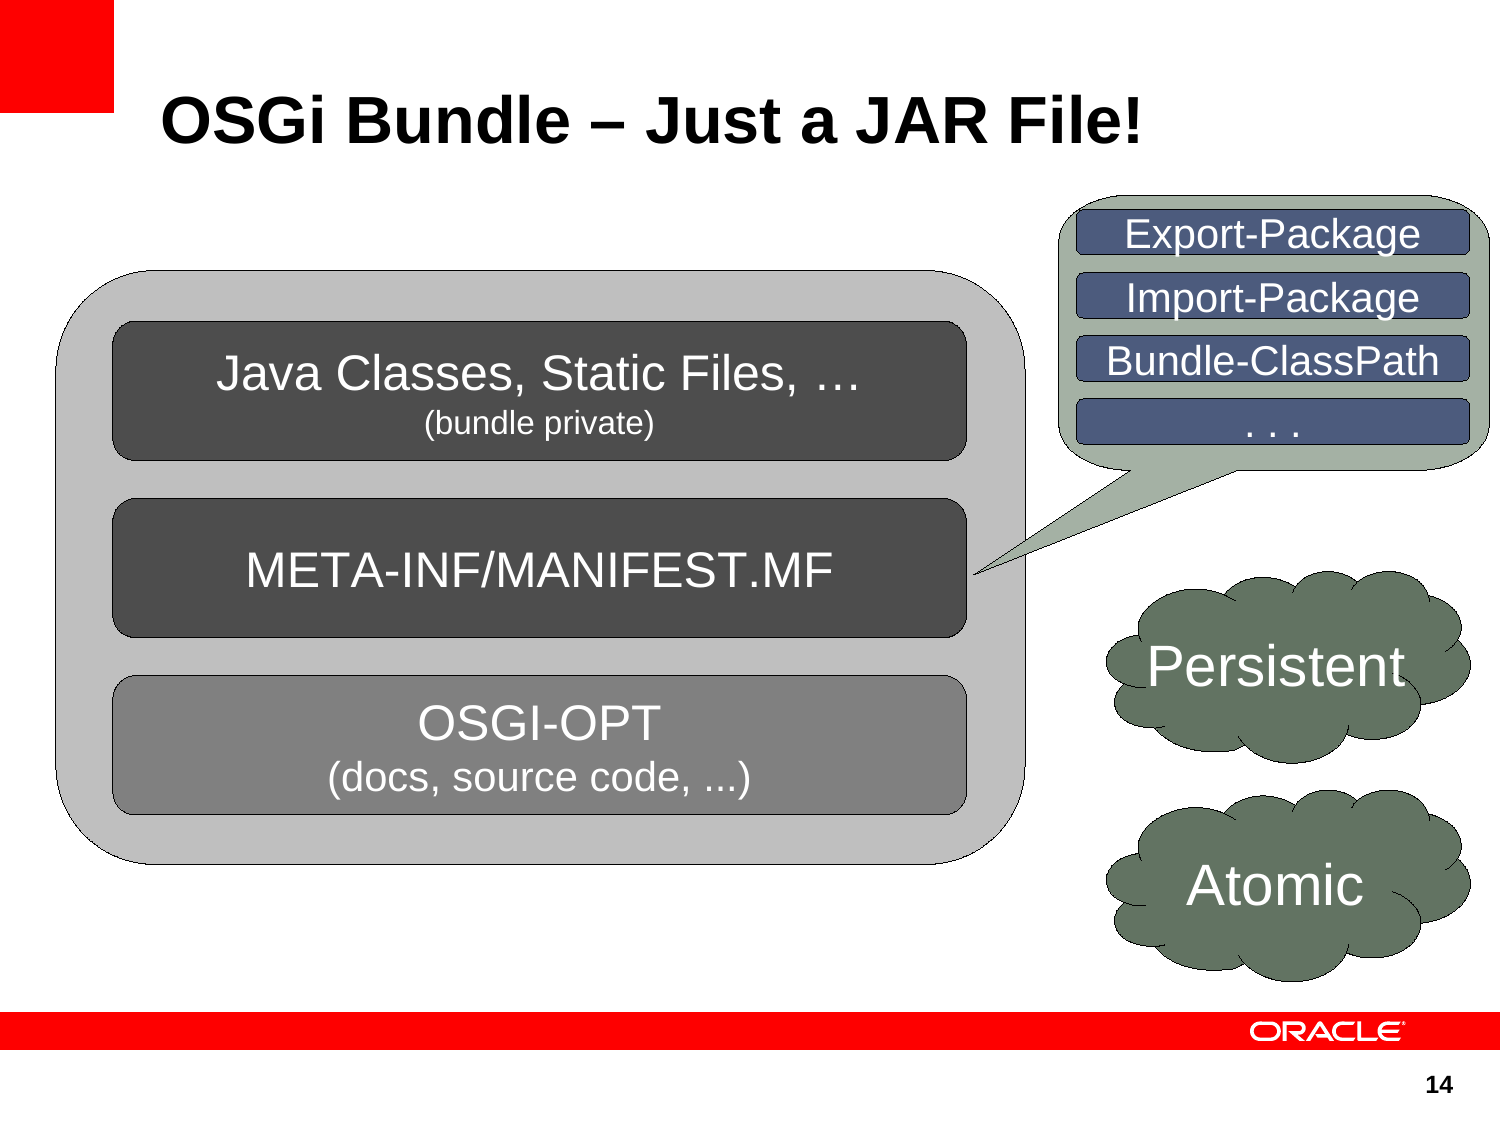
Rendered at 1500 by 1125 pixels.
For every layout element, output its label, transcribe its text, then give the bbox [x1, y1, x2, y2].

text_box Atomic [1106, 790, 1471, 982]
picture [0, 1012, 1500, 1050]
text_box Persistent [1106, 571, 1471, 764]
text_box Export-Package [1076, 209, 1470, 255]
title OSGi Bundle – Just a JAR File! [145, 53, 1390, 187]
text_box . . . [1076, 398, 1470, 445]
text_box Java Classes, Static Files, … (bundle private) [112, 321, 967, 461]
text_box Import-Package [1076, 272, 1470, 319]
text_box Bundle-ClassPath [1076, 335, 1470, 382]
text_box OSGI-OPT (docs, source code, ...) [112, 675, 967, 815]
text_box META-INF/MANIFEST.MF [112, 498, 967, 638]
picture [0, 0, 114, 113]
text_box [55, 195, 1490, 865]
